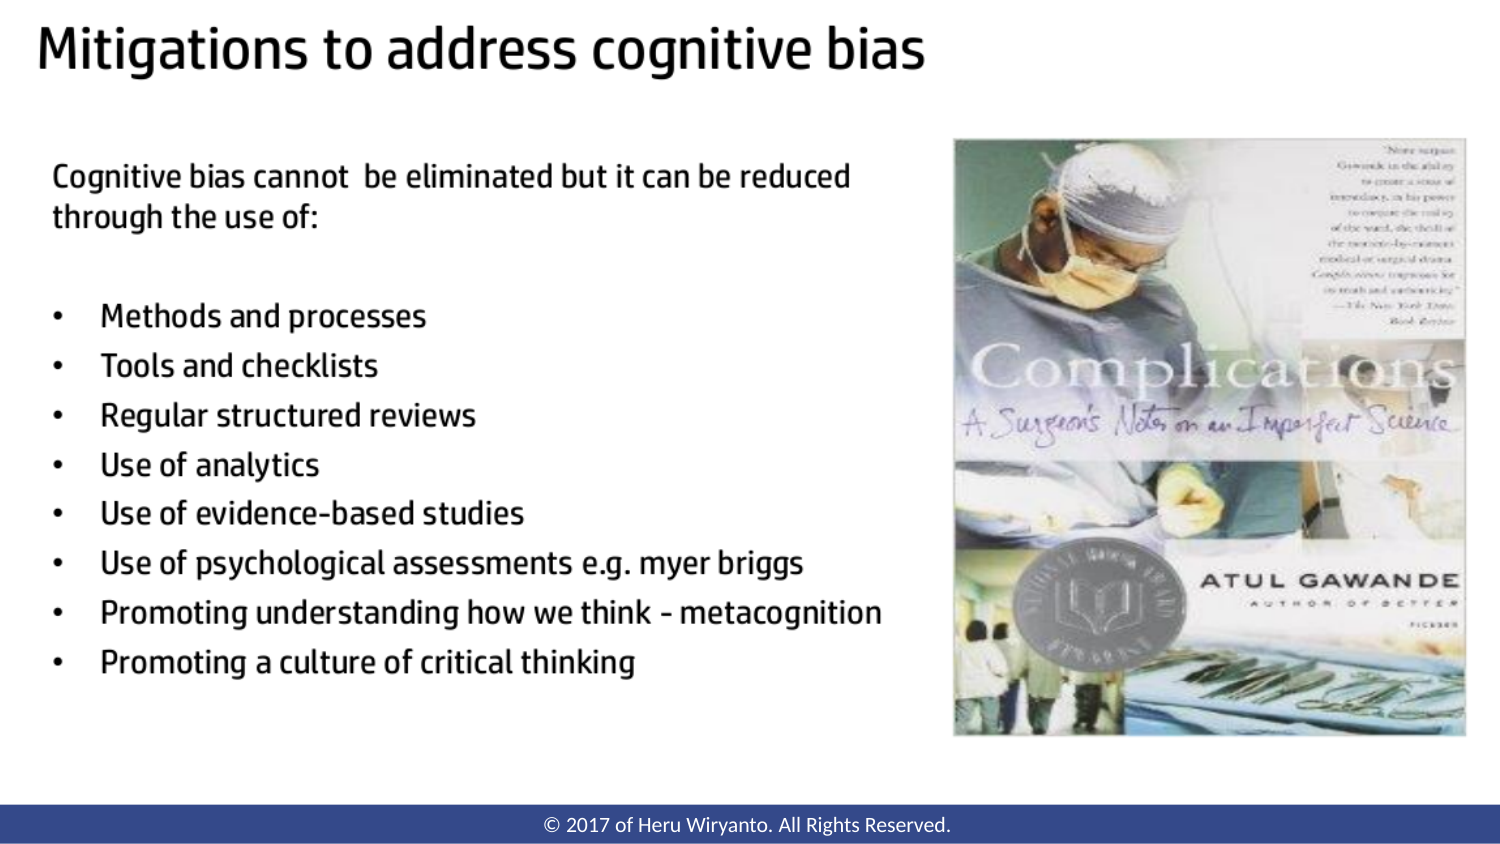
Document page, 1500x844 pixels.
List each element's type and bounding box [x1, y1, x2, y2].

picture [22, 18, 1491, 744]
